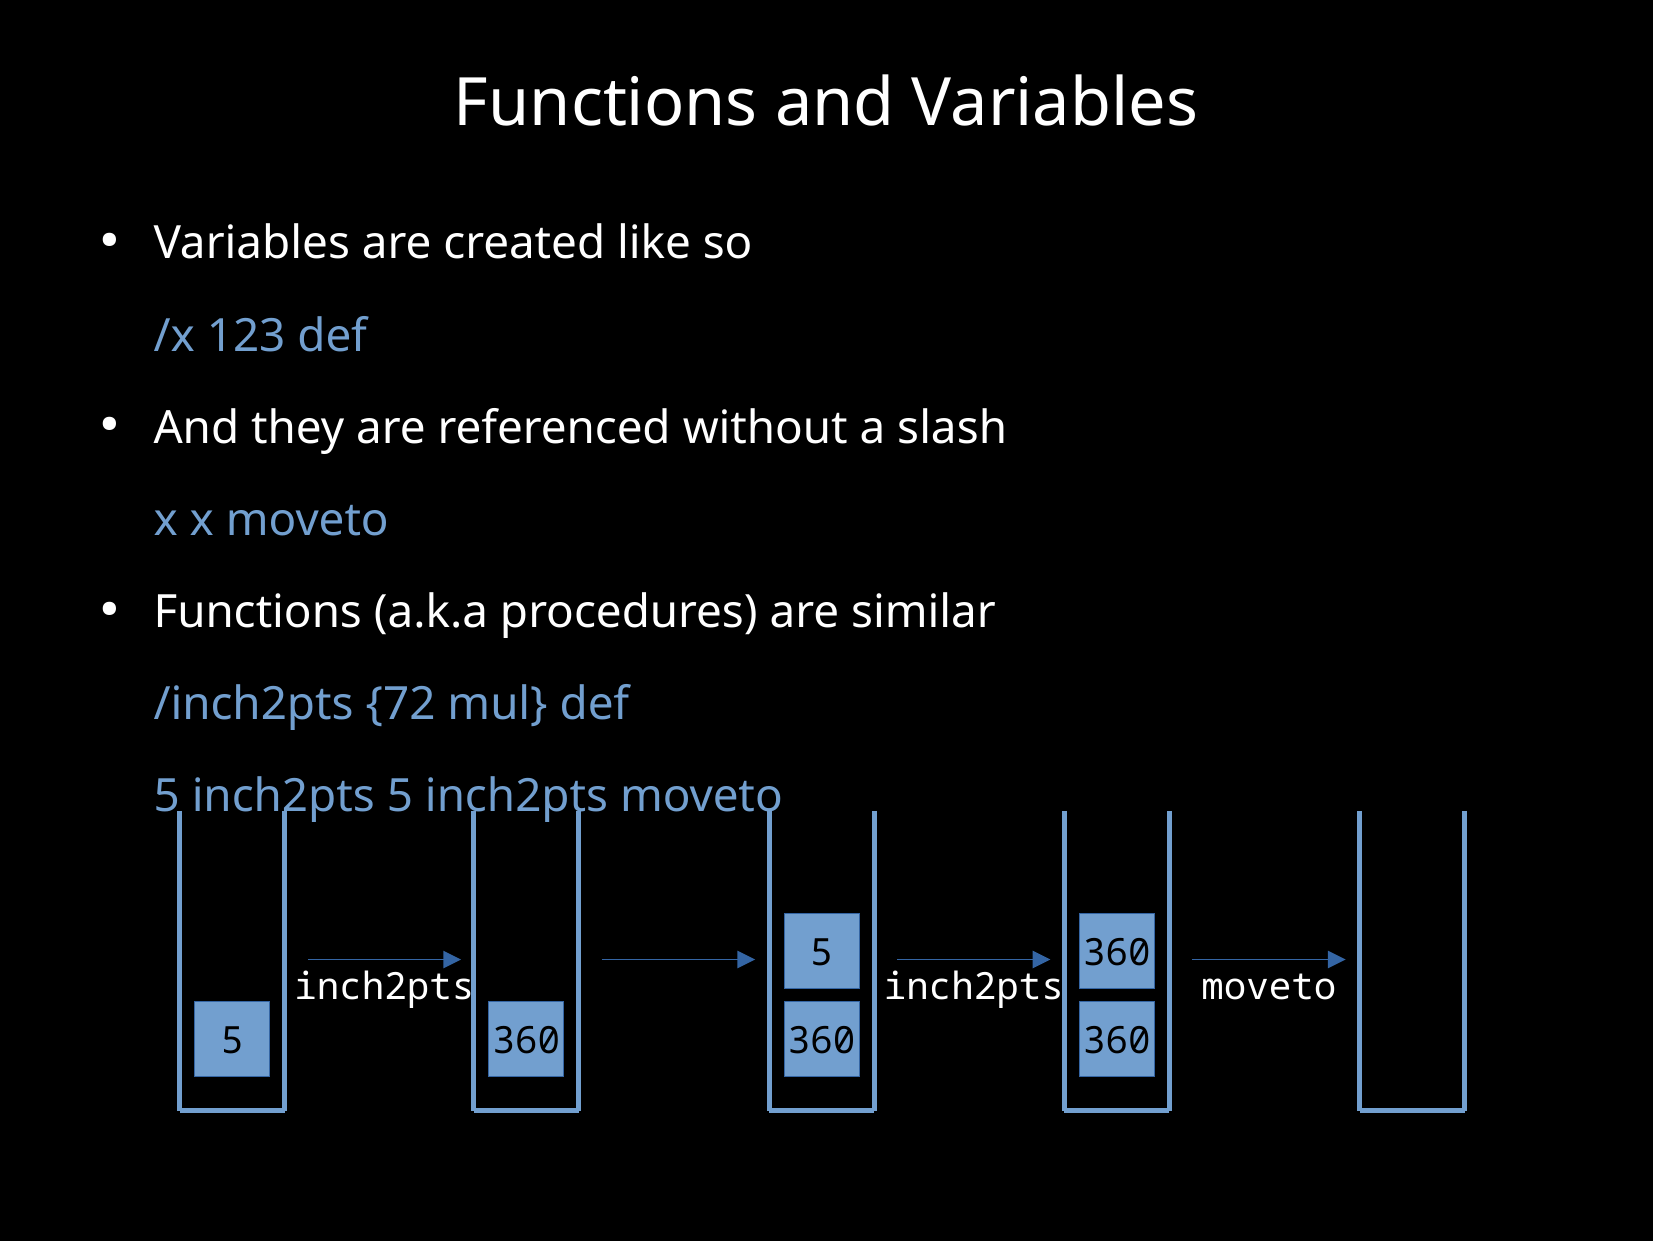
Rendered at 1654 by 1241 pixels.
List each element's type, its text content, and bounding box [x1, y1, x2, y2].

text_box 5 [784, 913, 860, 989]
text_box 360 [1079, 913, 1155, 989]
text_box 360 [488, 1001, 564, 1077]
title Functions and Variables [82, 49, 1571, 151]
text_box 360 [784, 1001, 860, 1077]
text_box 360 [1079, 1001, 1155, 1077]
list Variables are created like so /x 123 def And they are referenced without a slash x x moveto Functions (a.k.a procedures) are similar /inch2pts {72 mul} def 5 inch2pts 5 inch2pts moveto [82, 210, 1571, 1171]
text_box 5 [194, 1001, 270, 1077]
